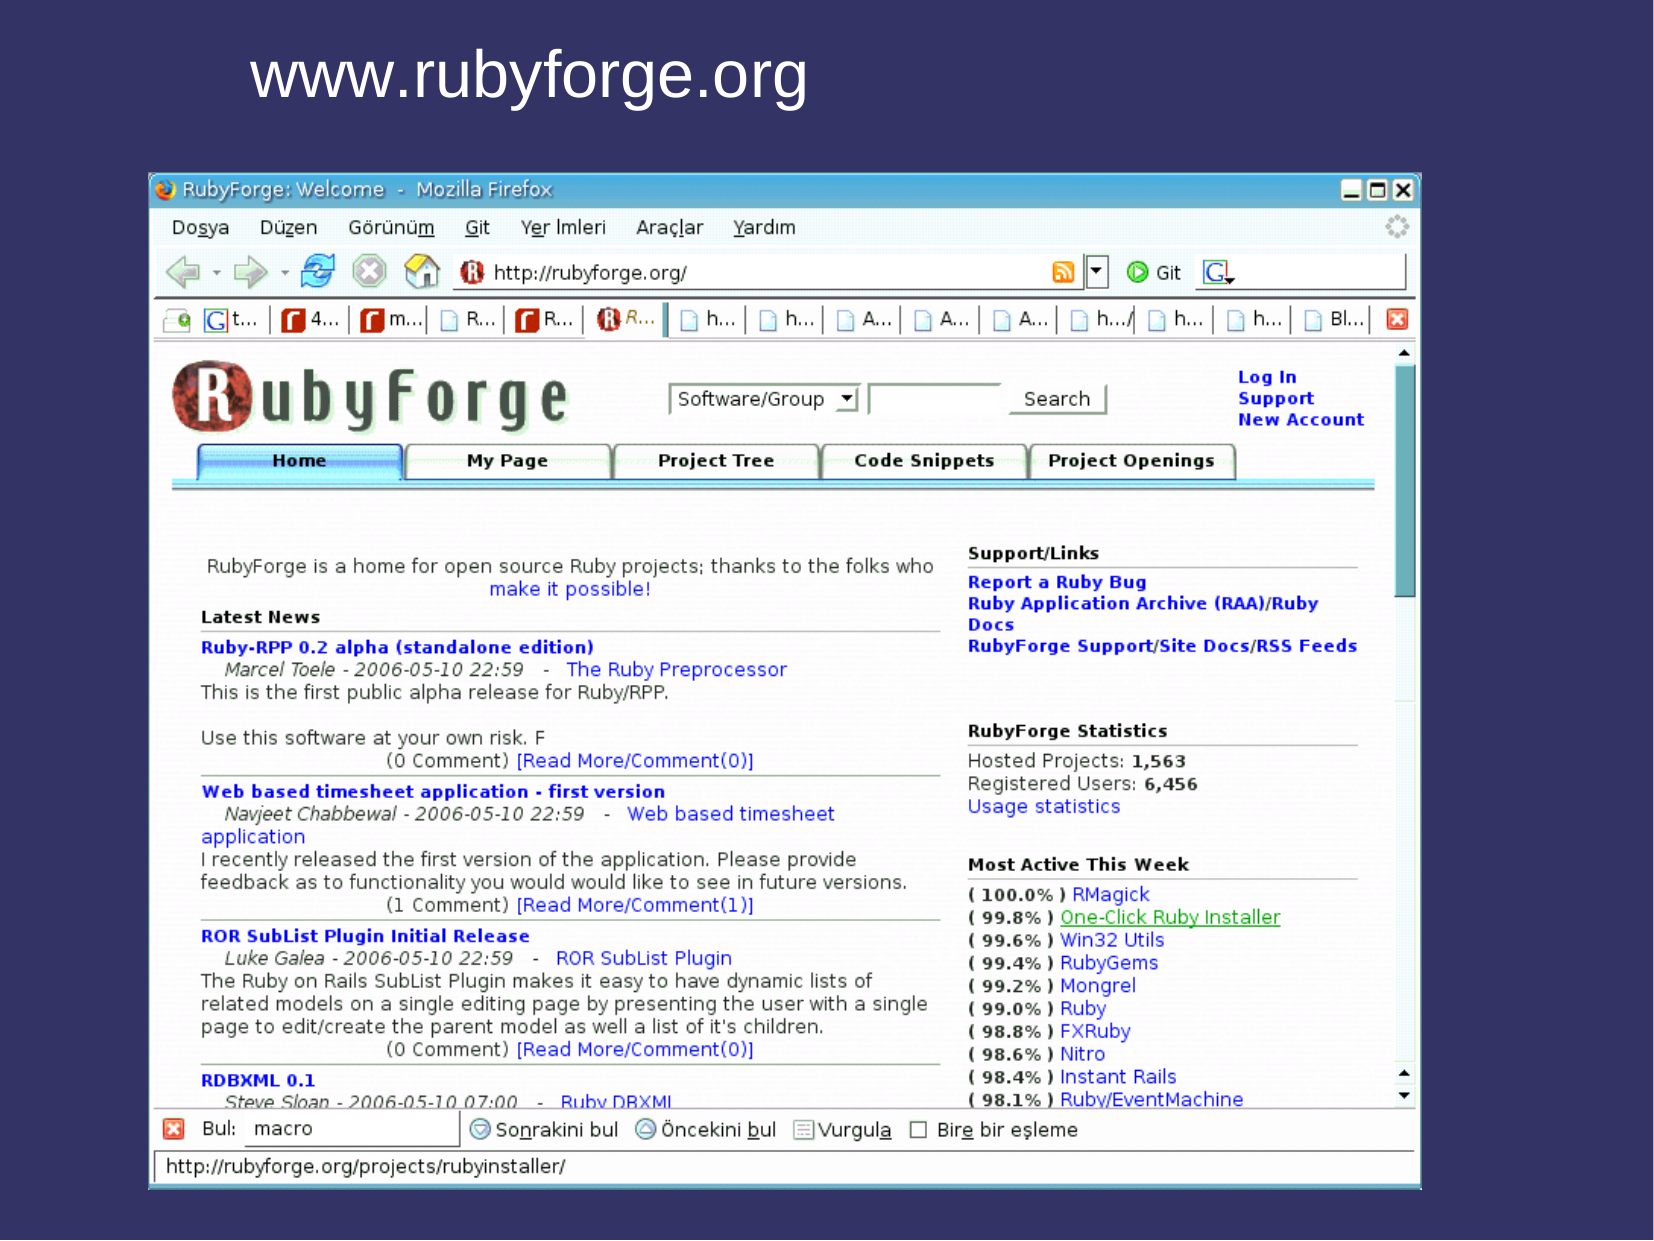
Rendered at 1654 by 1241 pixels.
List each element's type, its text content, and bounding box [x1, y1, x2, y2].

title www.rubyforge.org [250, 11, 1477, 137]
picture [148, 172, 1422, 1190]
